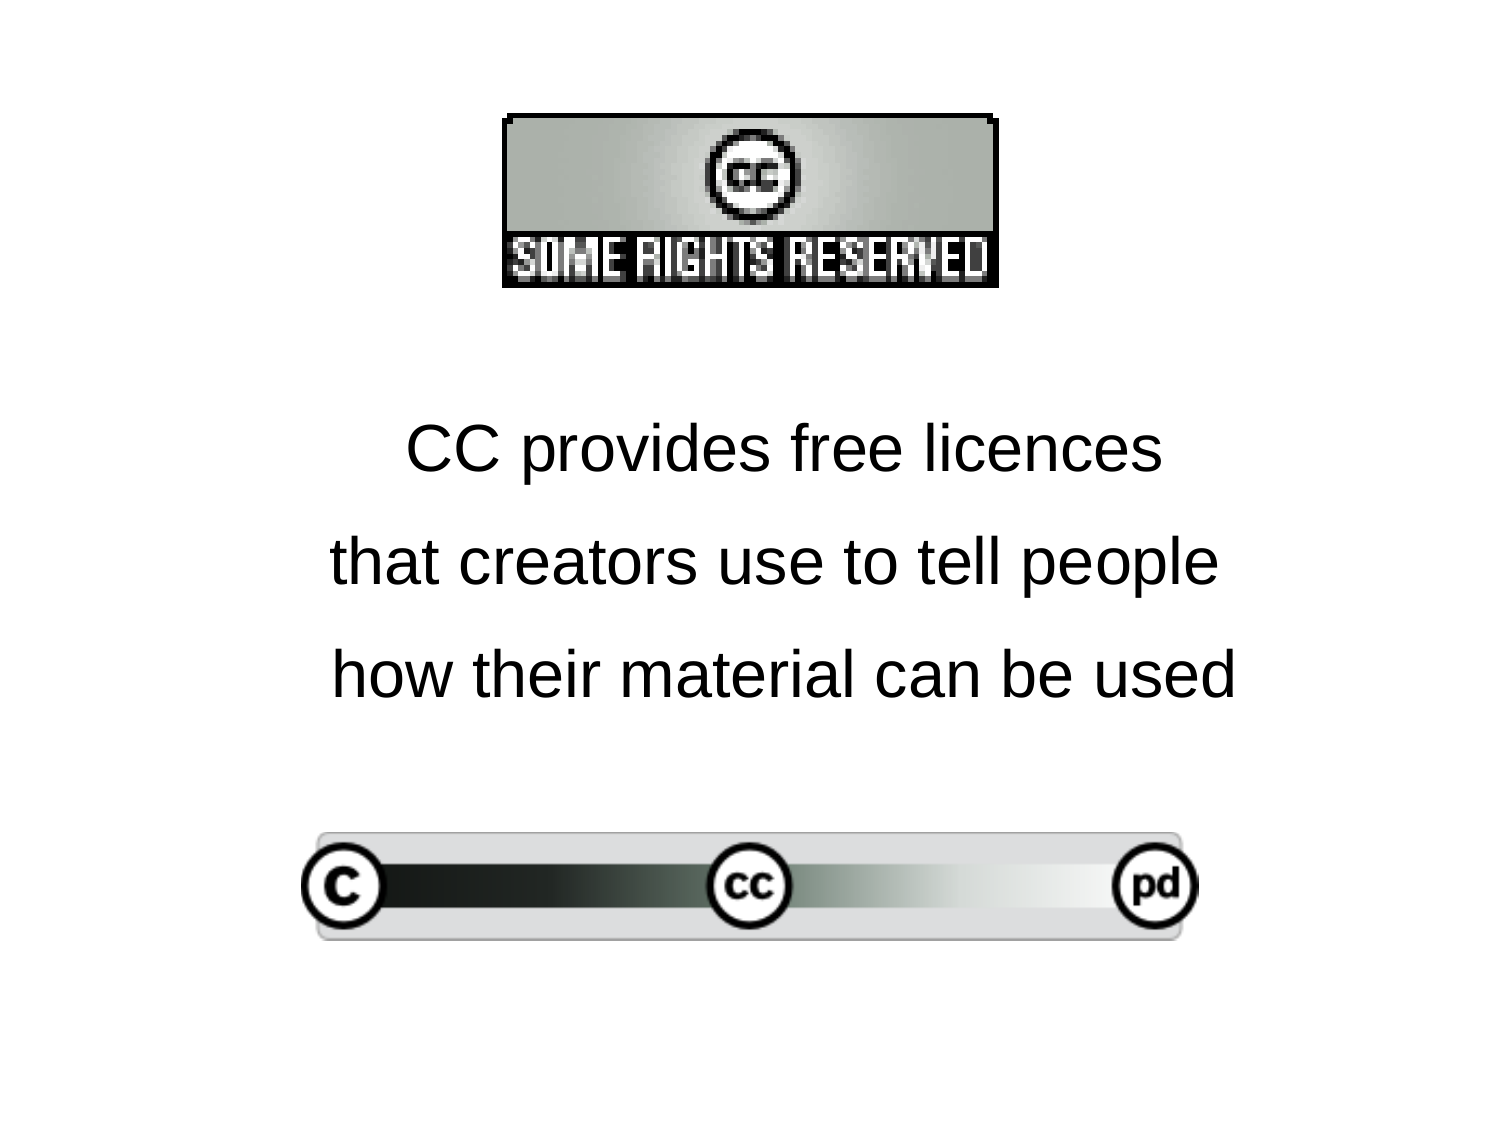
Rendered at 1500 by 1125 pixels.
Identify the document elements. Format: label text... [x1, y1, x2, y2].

list CC provides free licences that creators use to tell people how their material can be used [247, 397, 1264, 846]
picture [502, 113, 999, 289]
picture [301, 832, 1199, 941]
